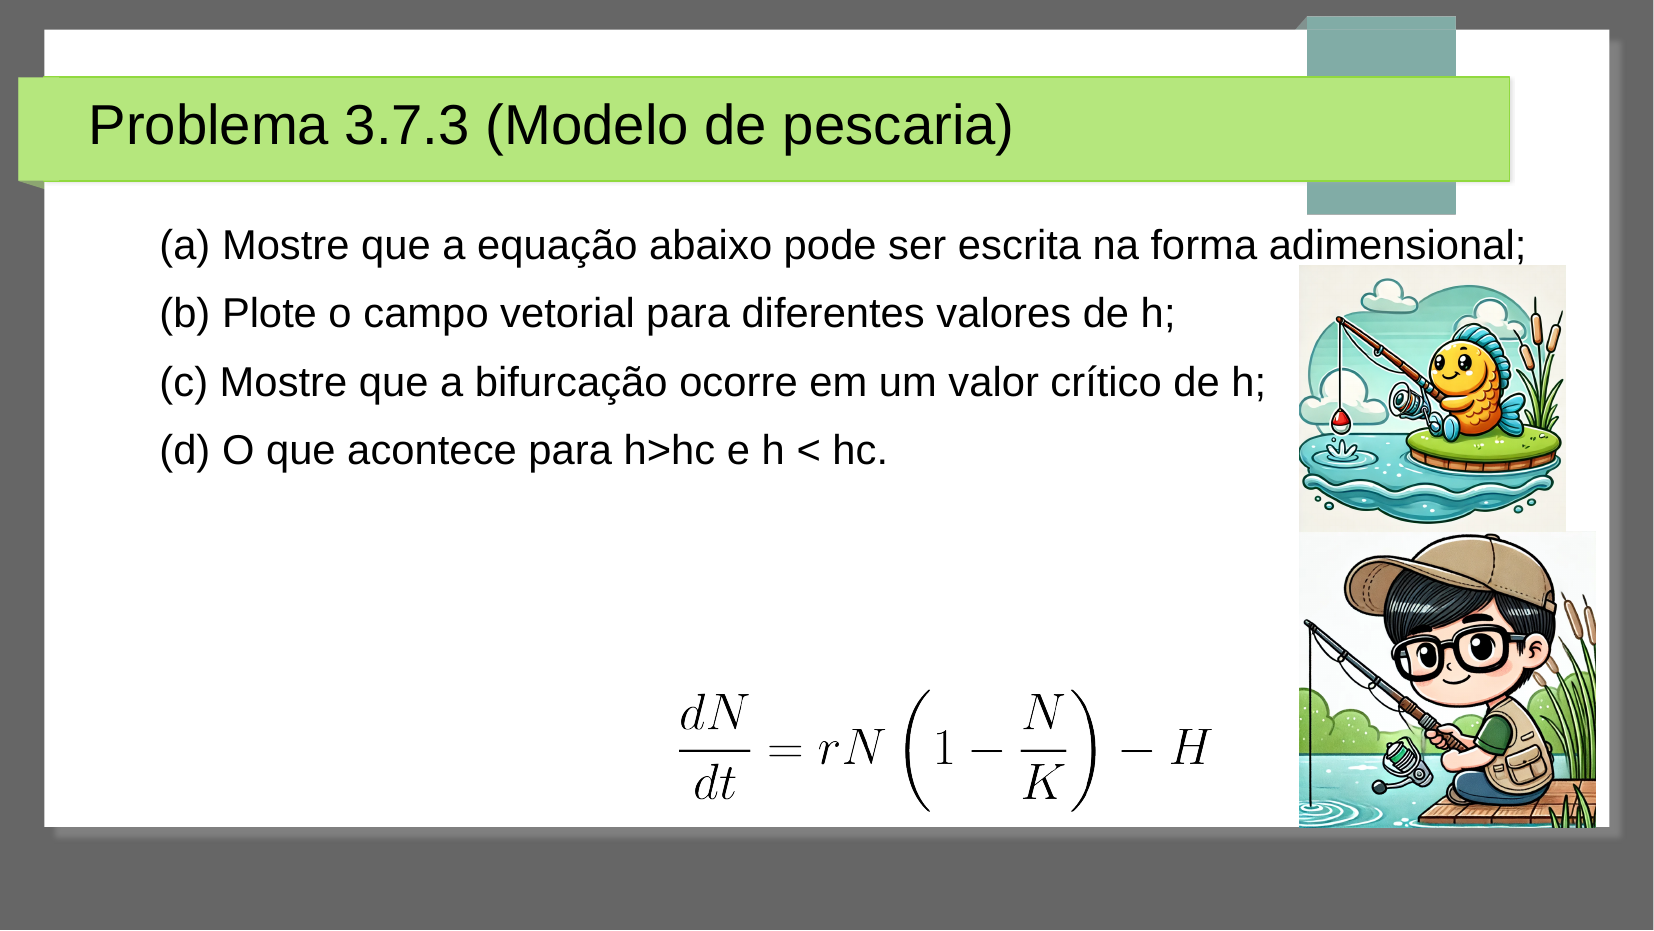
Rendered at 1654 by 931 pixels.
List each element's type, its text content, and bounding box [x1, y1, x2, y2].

picture [1299, 265, 1596, 828]
list (a) Mostre que a equação abaixo pode ser escrita na forma adimensional; (b) Plote o campo vetorial para diferentes valores de h; (c) Mostre que a bifurcação ocorre em um valor crítico de h; (d) O que acontece para h>hc e h < hc. [88, 221, 1565, 813]
picture [679, 689, 1212, 813]
title Problema 3.7.3 (Modelo de pescaria) [88, 73, 1506, 178]
